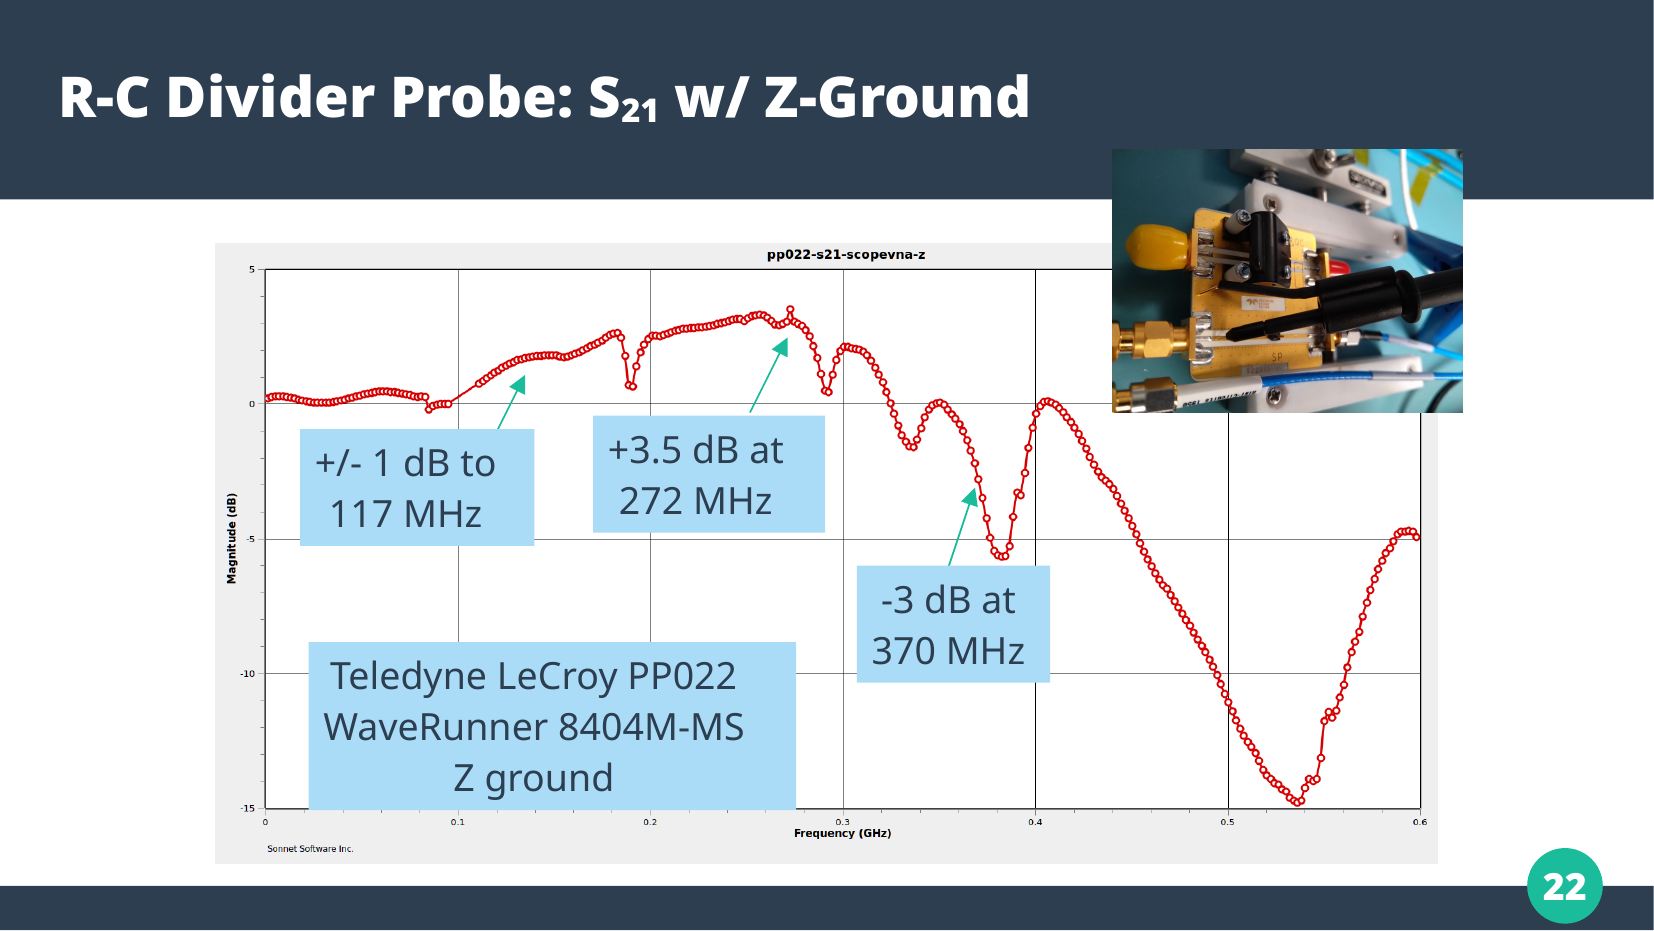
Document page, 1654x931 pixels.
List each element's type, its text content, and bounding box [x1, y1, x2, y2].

title R-C Divider Probe: S21 w/ Z-Ground [59, 37, 1595, 155]
text_box +3.5 dB at 272 MHz [593, 423, 826, 526]
text_box -3 dB at 370 MHz [856, 573, 1051, 676]
text_box +/- 1 dB to 117 MHz [300, 436, 535, 539]
picture [1441, 149, 1463, 162]
text_box Teledyne LeCroy PP022 WaveRunner 8404M-MS Z ground [308, 653, 797, 799]
picture [215, 149, 1463, 864]
